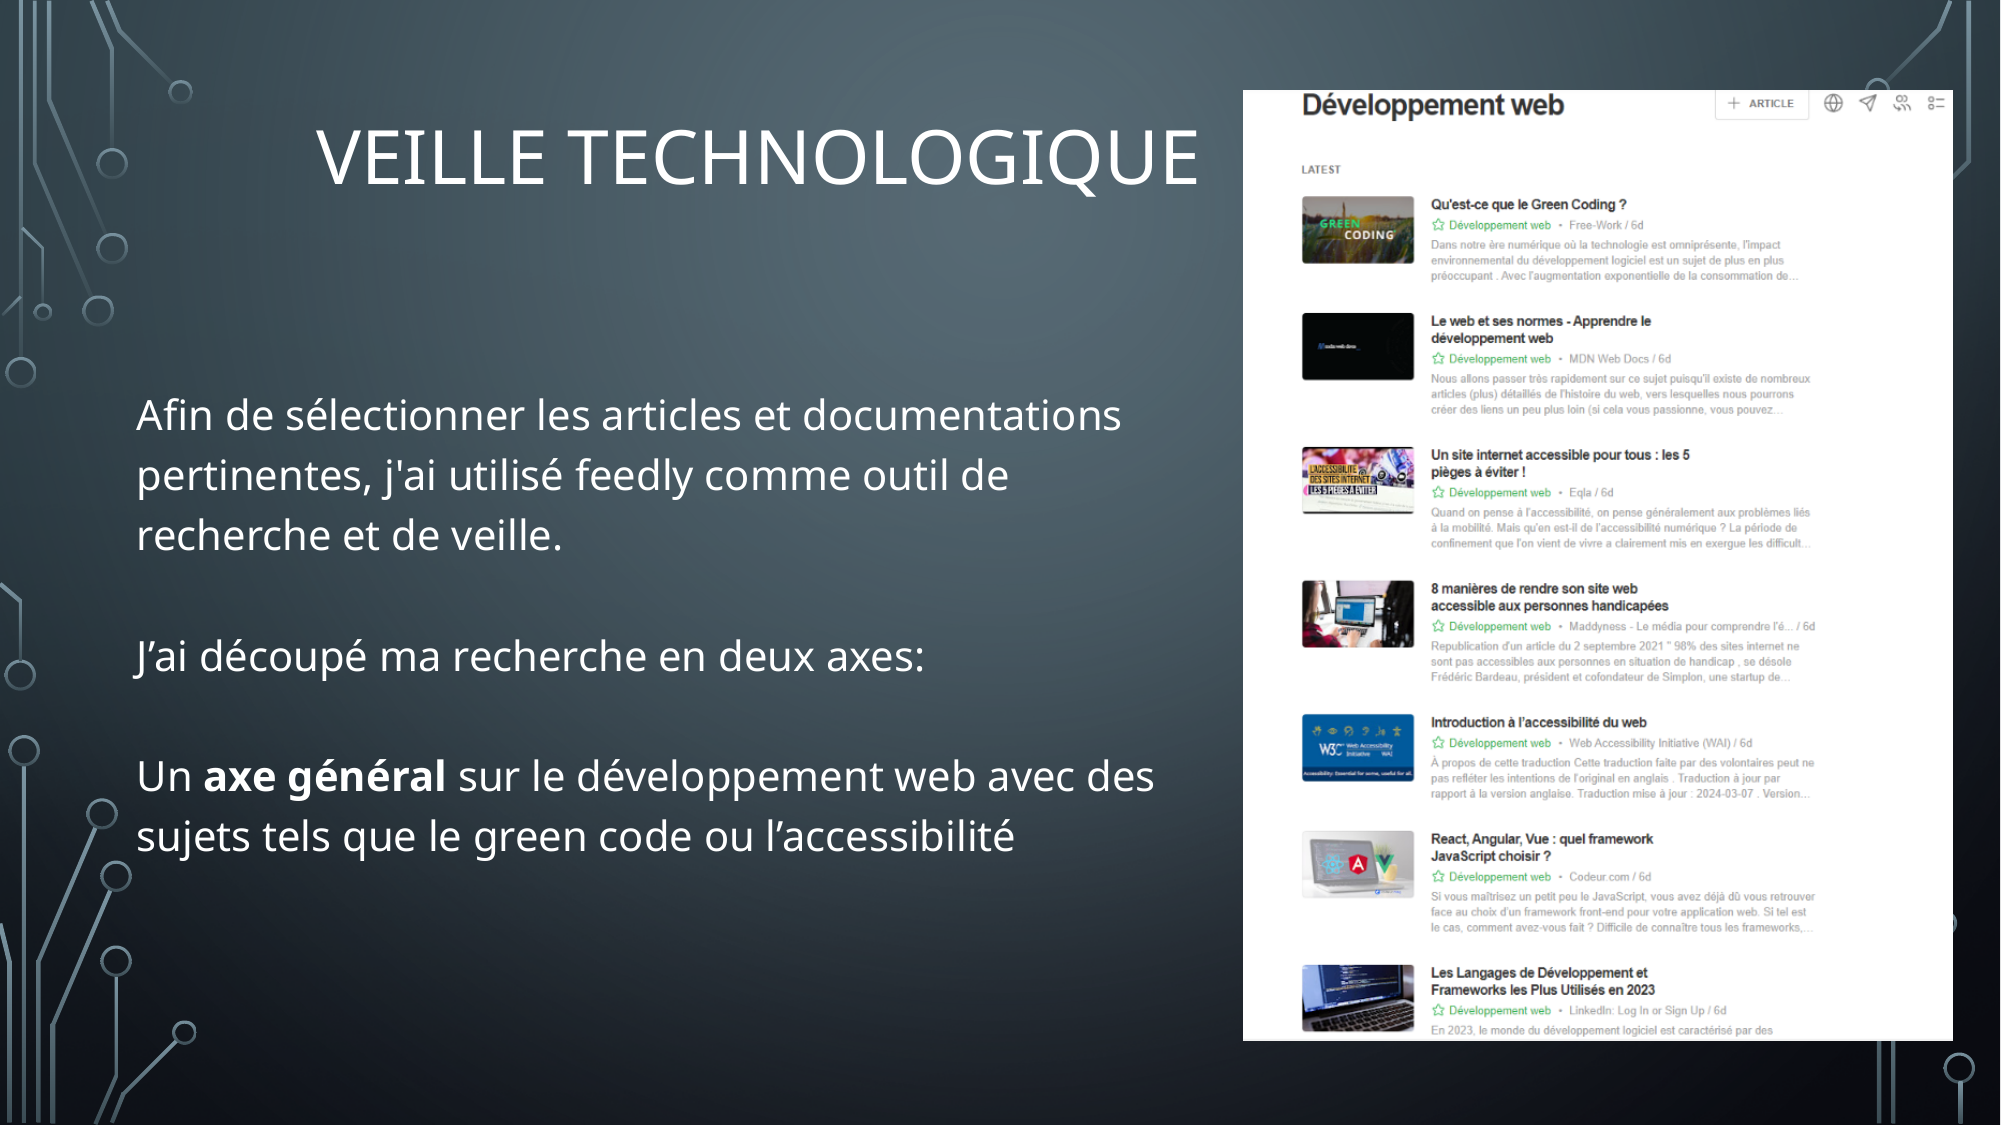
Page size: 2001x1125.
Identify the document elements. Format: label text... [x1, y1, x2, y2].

title Veille technologique [0, 84, 1572, 327]
list Afin de sélectionner les articles et documentations pertinentes, j'ai utilisé feedly comme outil de recherche et de veille. J’ai découpé ma recherche en deux axes: Un axe général sur le développement web avec des sujets tels que le green code ou l’accessibilité [121, 371, 1198, 1057]
picture [1243, 90, 1953, 1041]
